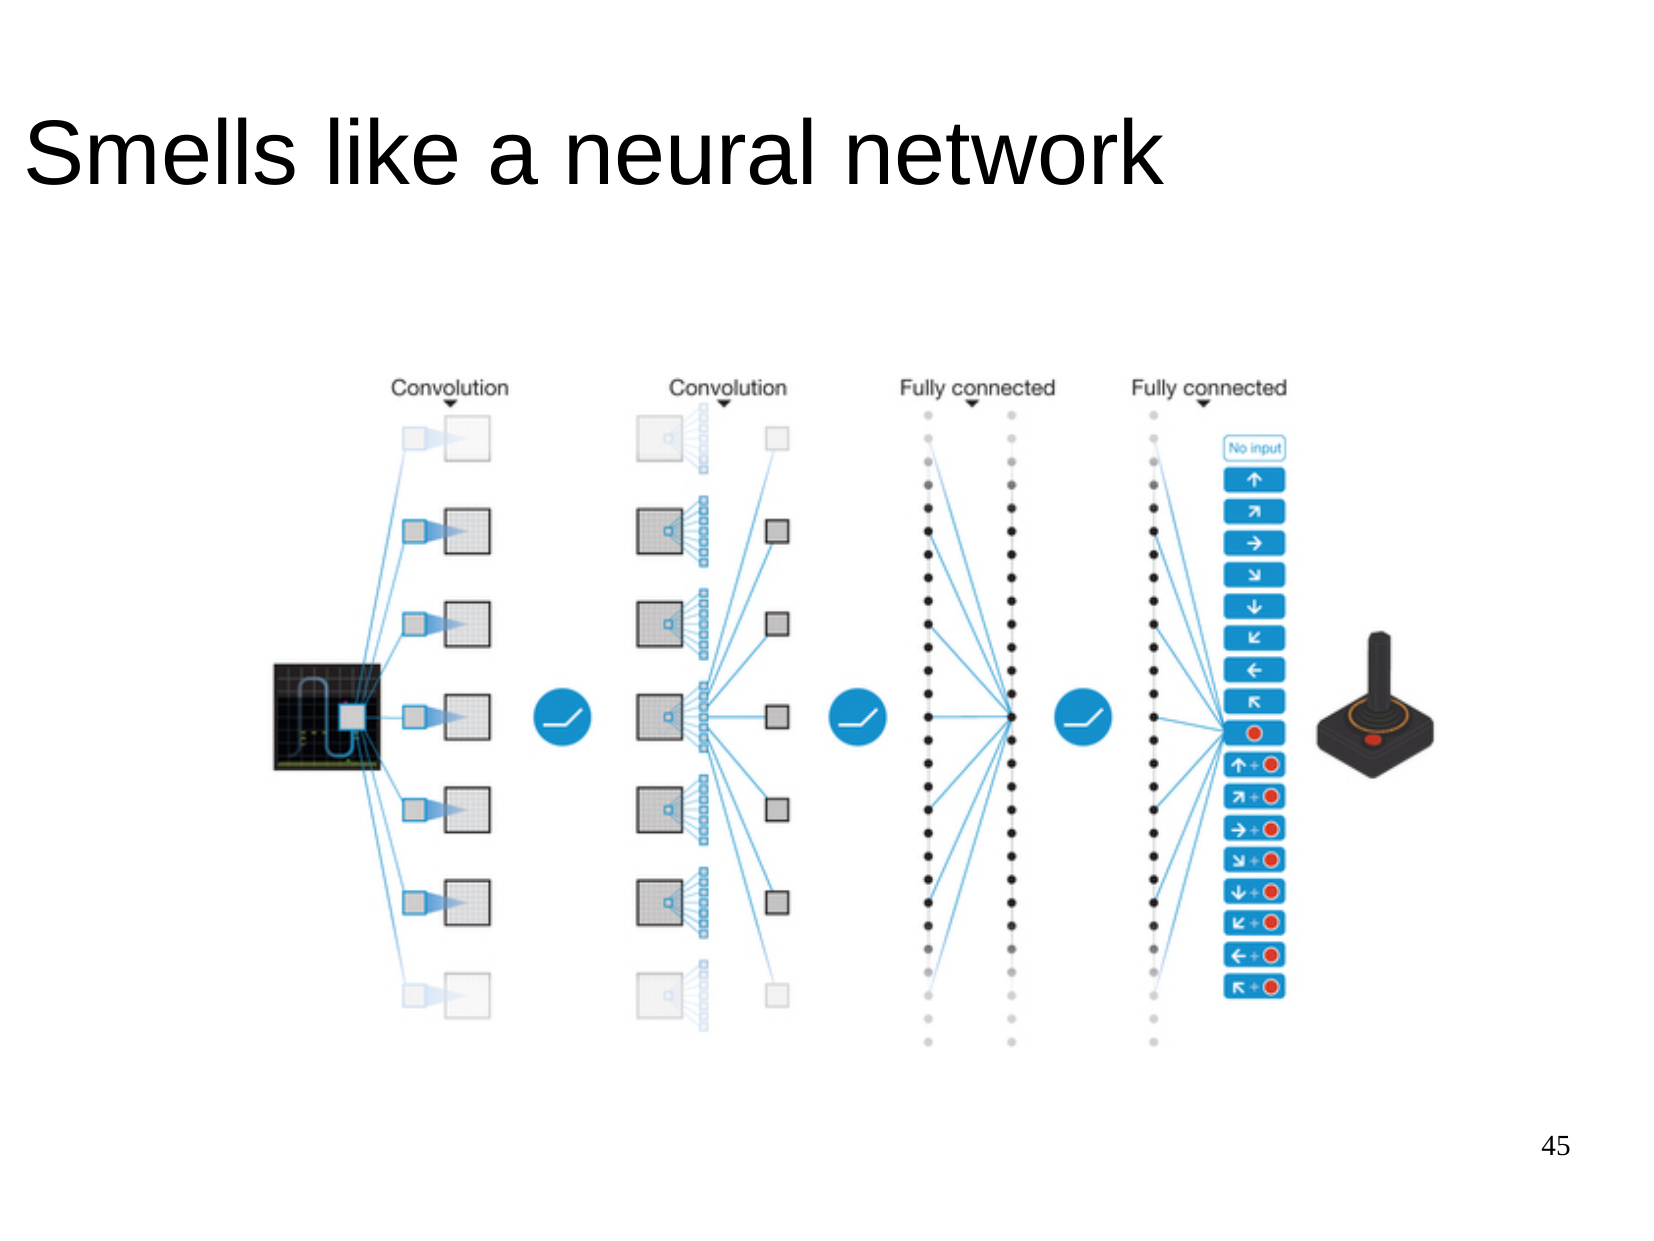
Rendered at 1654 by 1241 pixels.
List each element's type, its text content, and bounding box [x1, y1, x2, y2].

title Smells like a neural network [23, 49, 1512, 257]
picture [261, 376, 1440, 1050]
